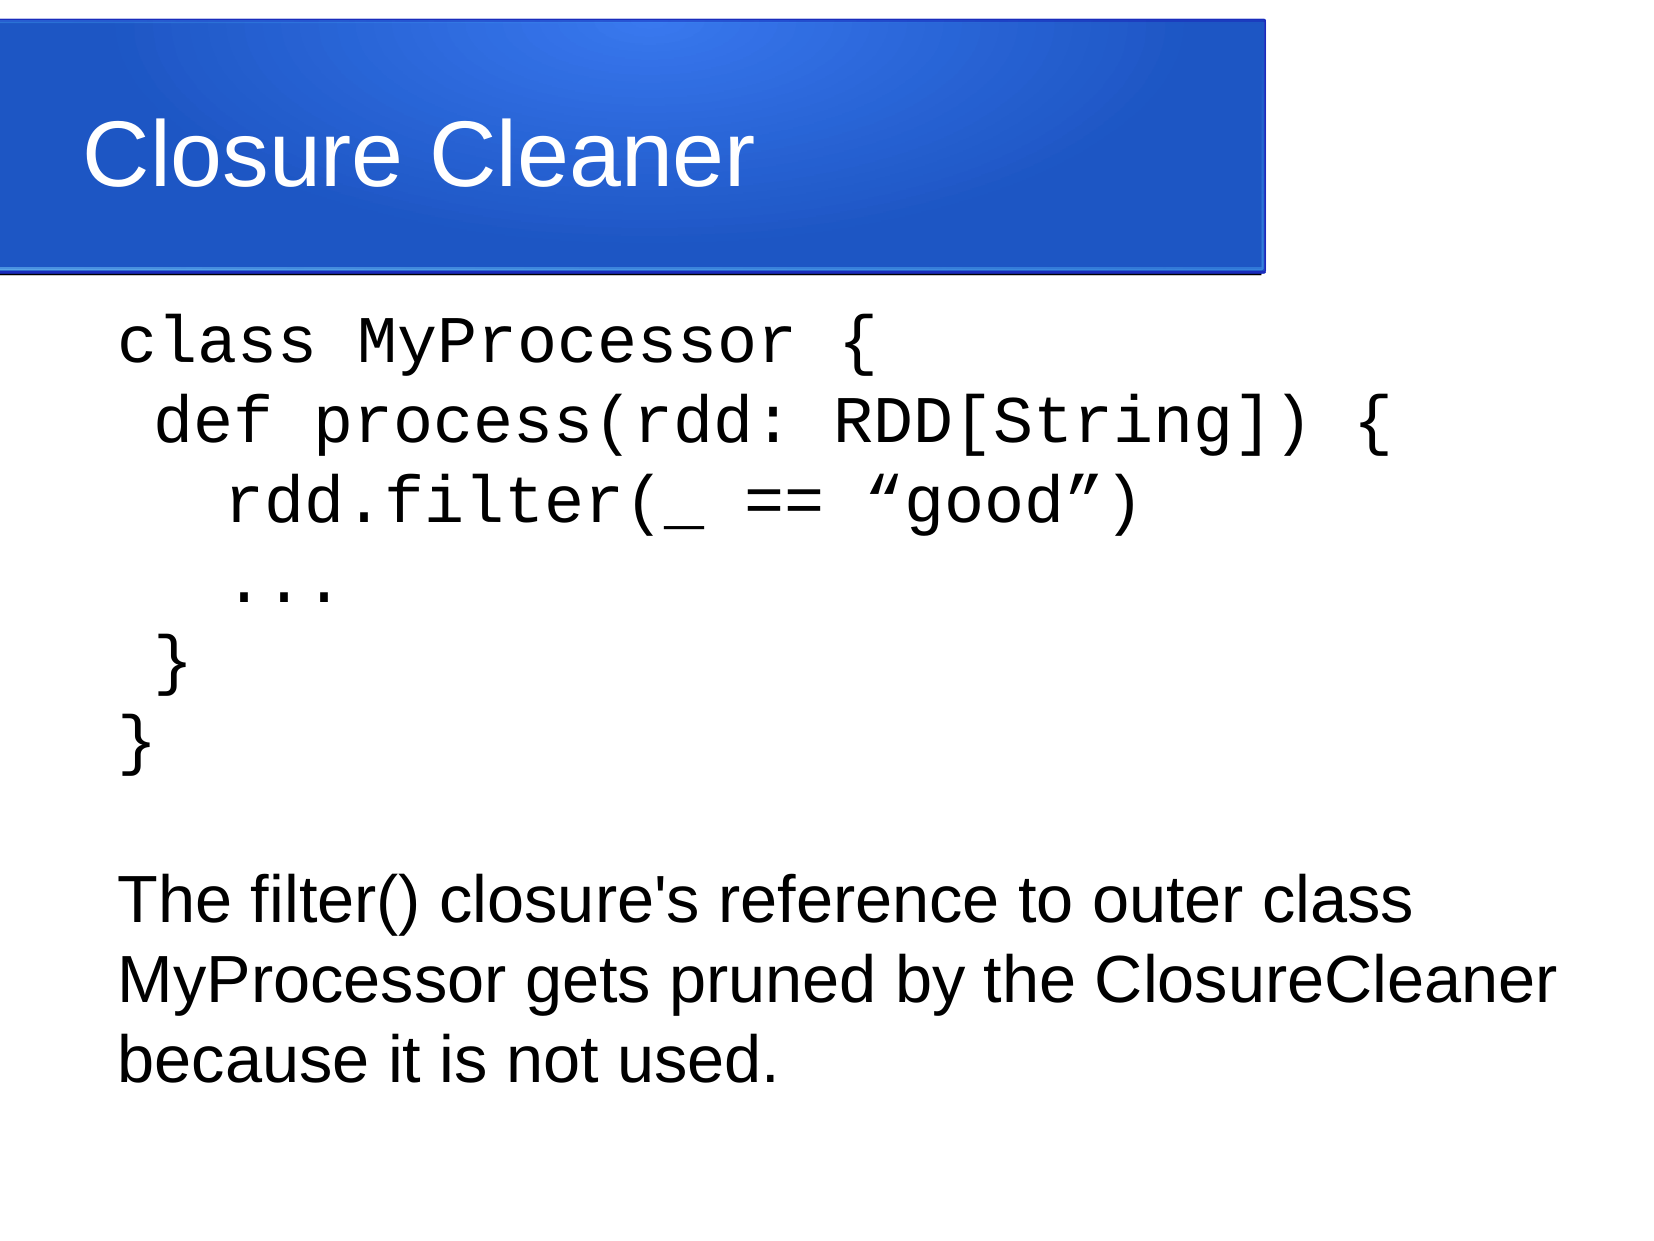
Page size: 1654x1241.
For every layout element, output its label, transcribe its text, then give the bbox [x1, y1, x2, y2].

text_box Closure Cleaner [82, 47, 1234, 252]
text_box class MyProcessor { def process(rdd: RDD[String]) { rdd.filter(_ == “good”) ... } } The filter() closure's reference to outer class MyProcessor gets pruned by the ClosureCleaner because it is not used. [82, 296, 1571, 1016]
picture [0, 17, 1269, 282]
